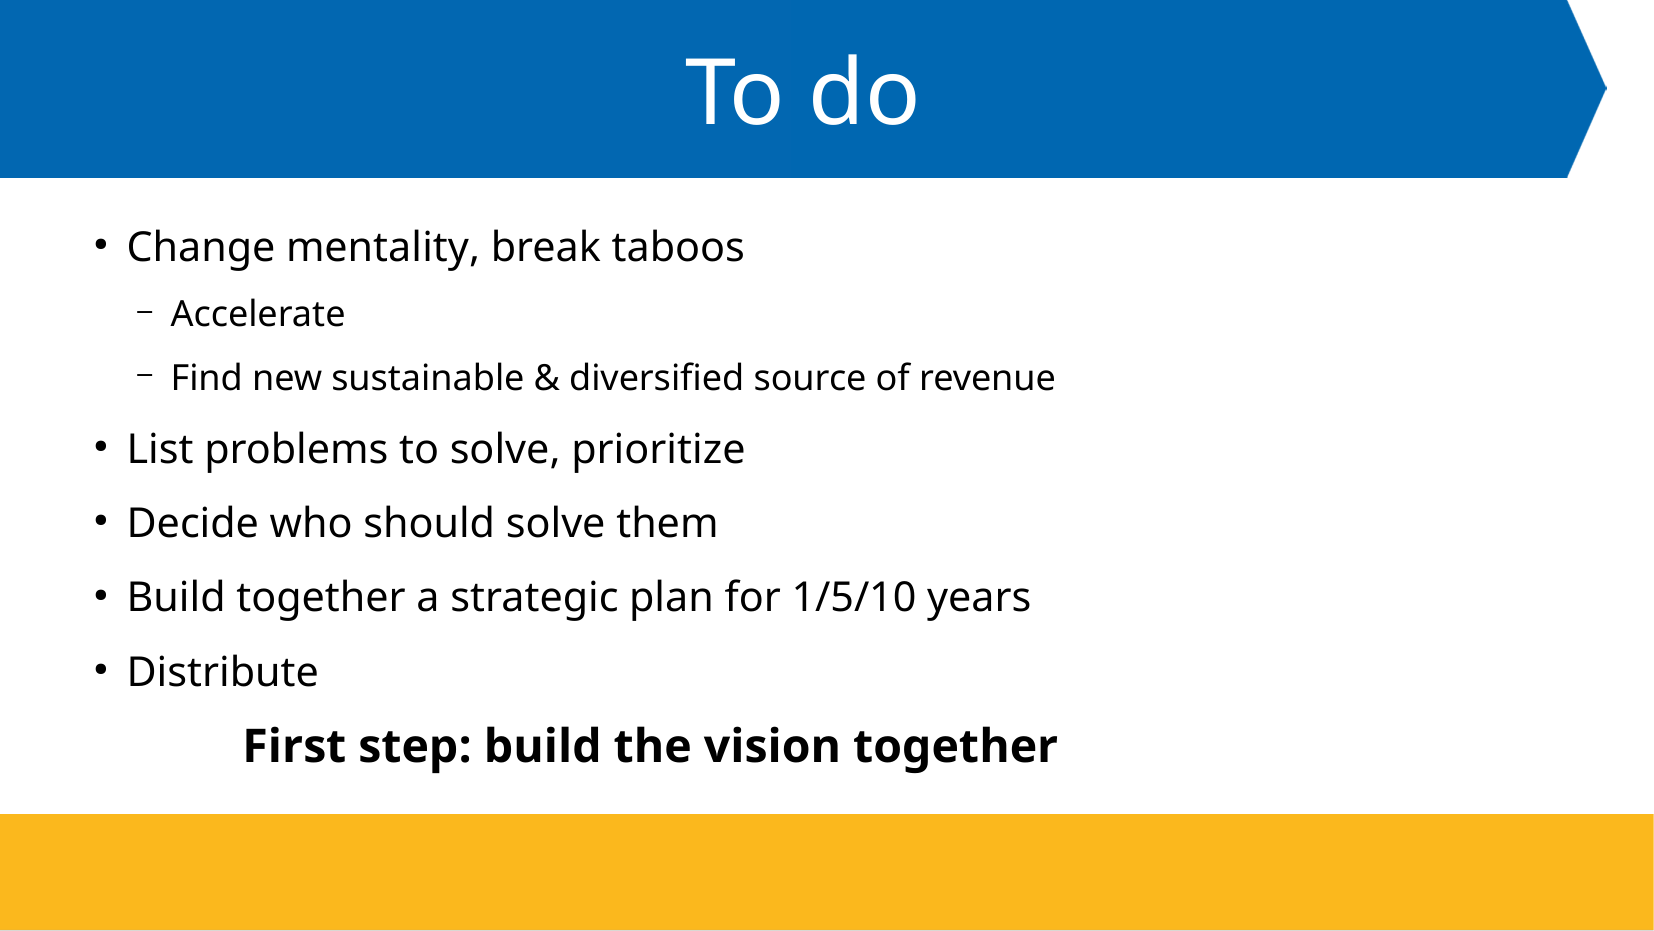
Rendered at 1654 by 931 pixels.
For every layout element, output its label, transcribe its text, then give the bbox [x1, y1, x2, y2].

list Change mentality, break taboos Accelerate Find new sustainable & diversified source of revenue List problems to solve, prioritize Decide who should solve them Build together a strategic plan for 1/5/10 years Distribute First step: build the vision together [82, 217, 1583, 780]
title To do [59, 23, 1548, 154]
picture [0, 814, 1654, 931]
picture [0, 0, 1607, 178]
